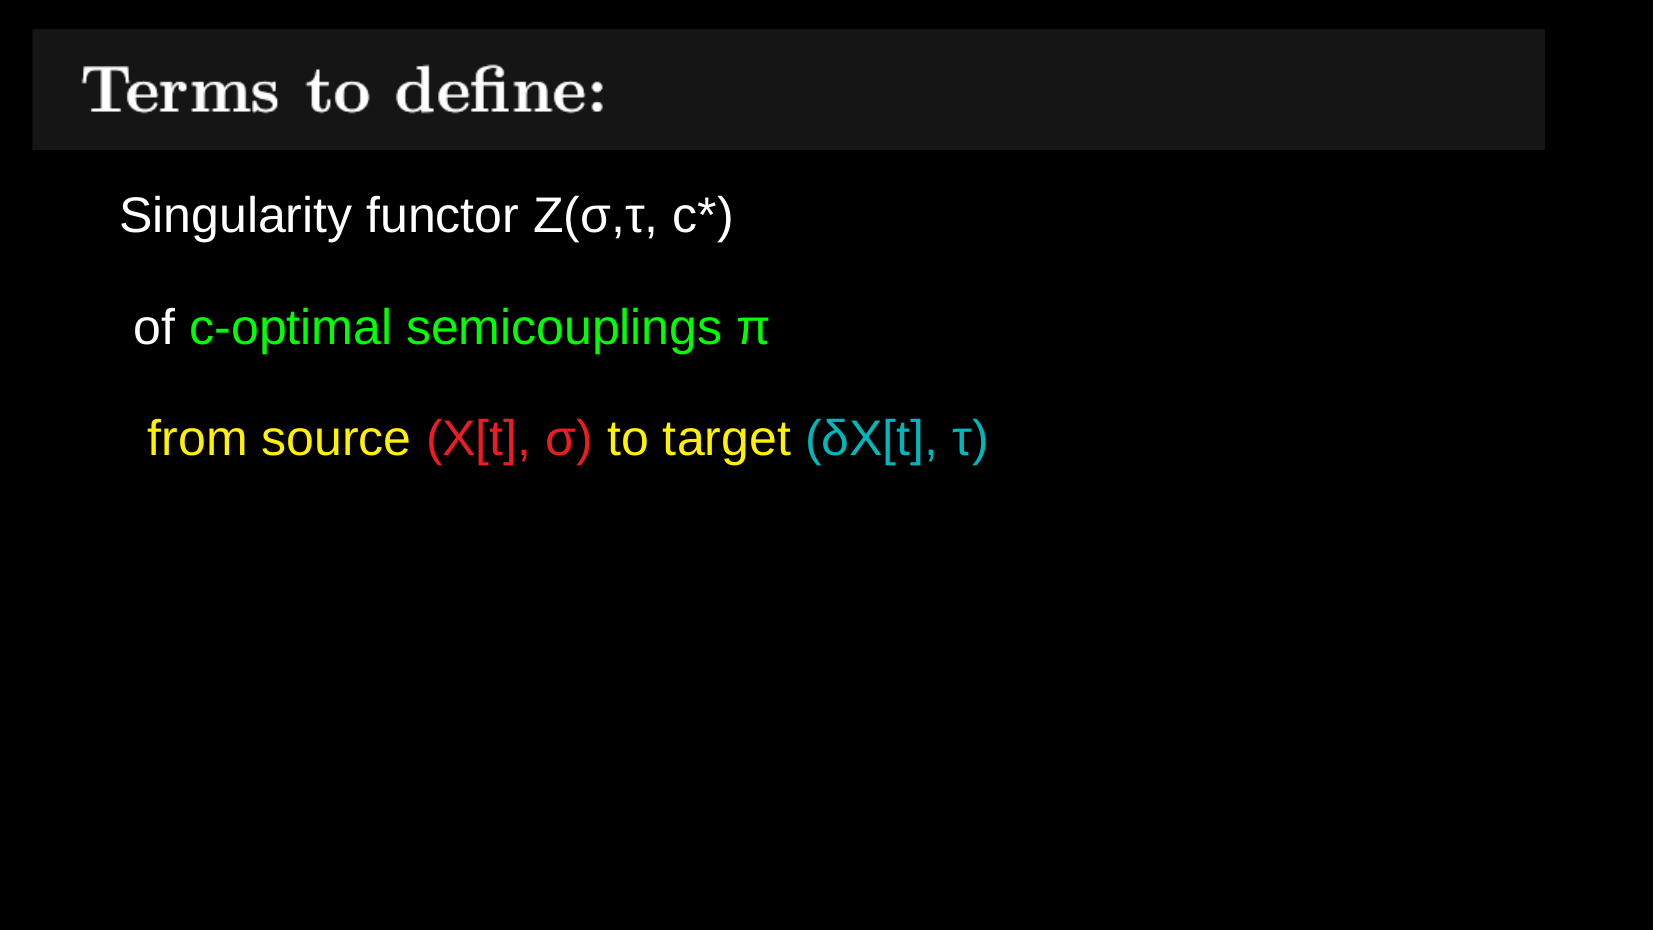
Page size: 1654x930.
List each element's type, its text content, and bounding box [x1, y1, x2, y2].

text_box [30, 44, 1621, 564]
picture [32, 29, 1545, 150]
text_box Singularity functor Z(σ,τ, c*) of c-optimal semicouplings π from source (X[t], σ) to target (δX[t], τ) [105, 180, 1531, 474]
